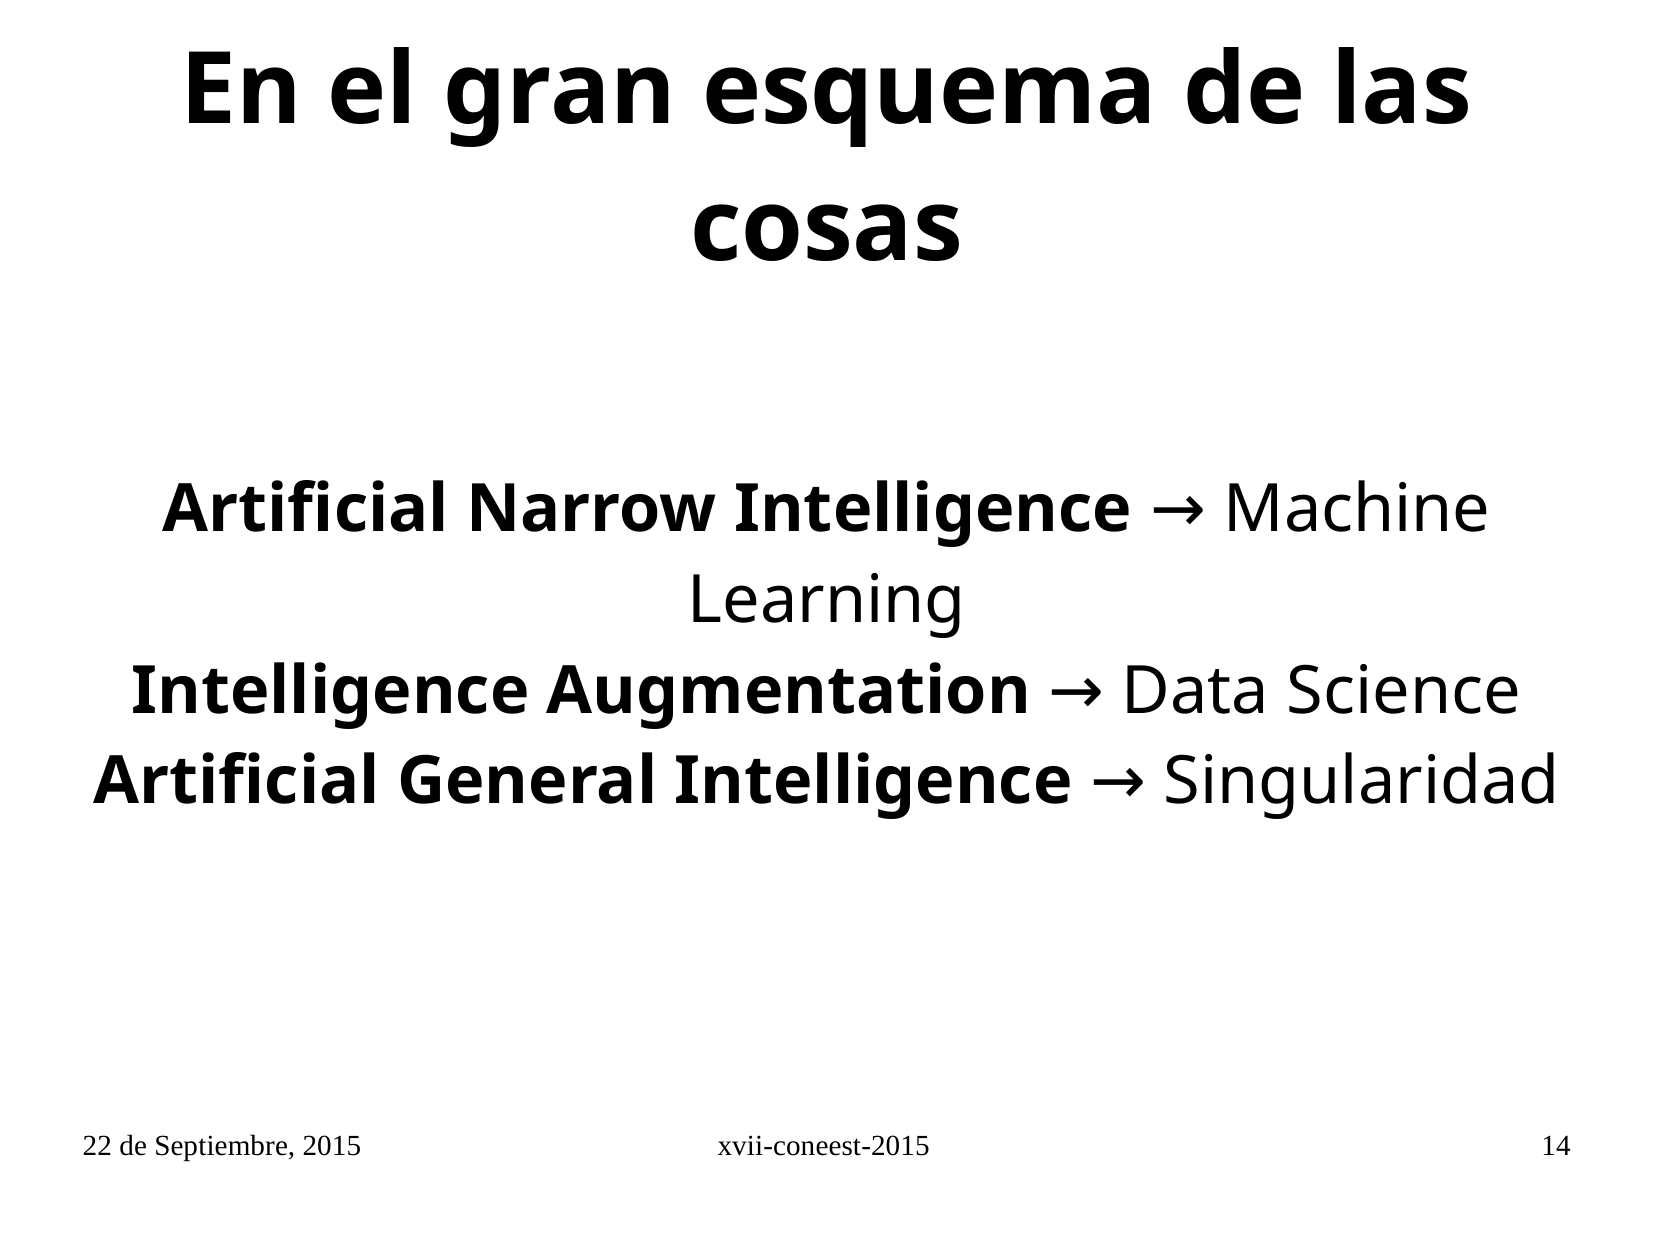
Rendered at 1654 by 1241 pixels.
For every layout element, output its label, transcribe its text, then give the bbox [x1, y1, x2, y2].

subtitle Artificial Narrow Intelligence → Machine Learning Intelligence Augmentation → Data Science Artificial General Intelligence → Singularidad [82, 290, 1571, 1010]
title En el gran esquema de las cosas [82, 49, 1571, 257]
